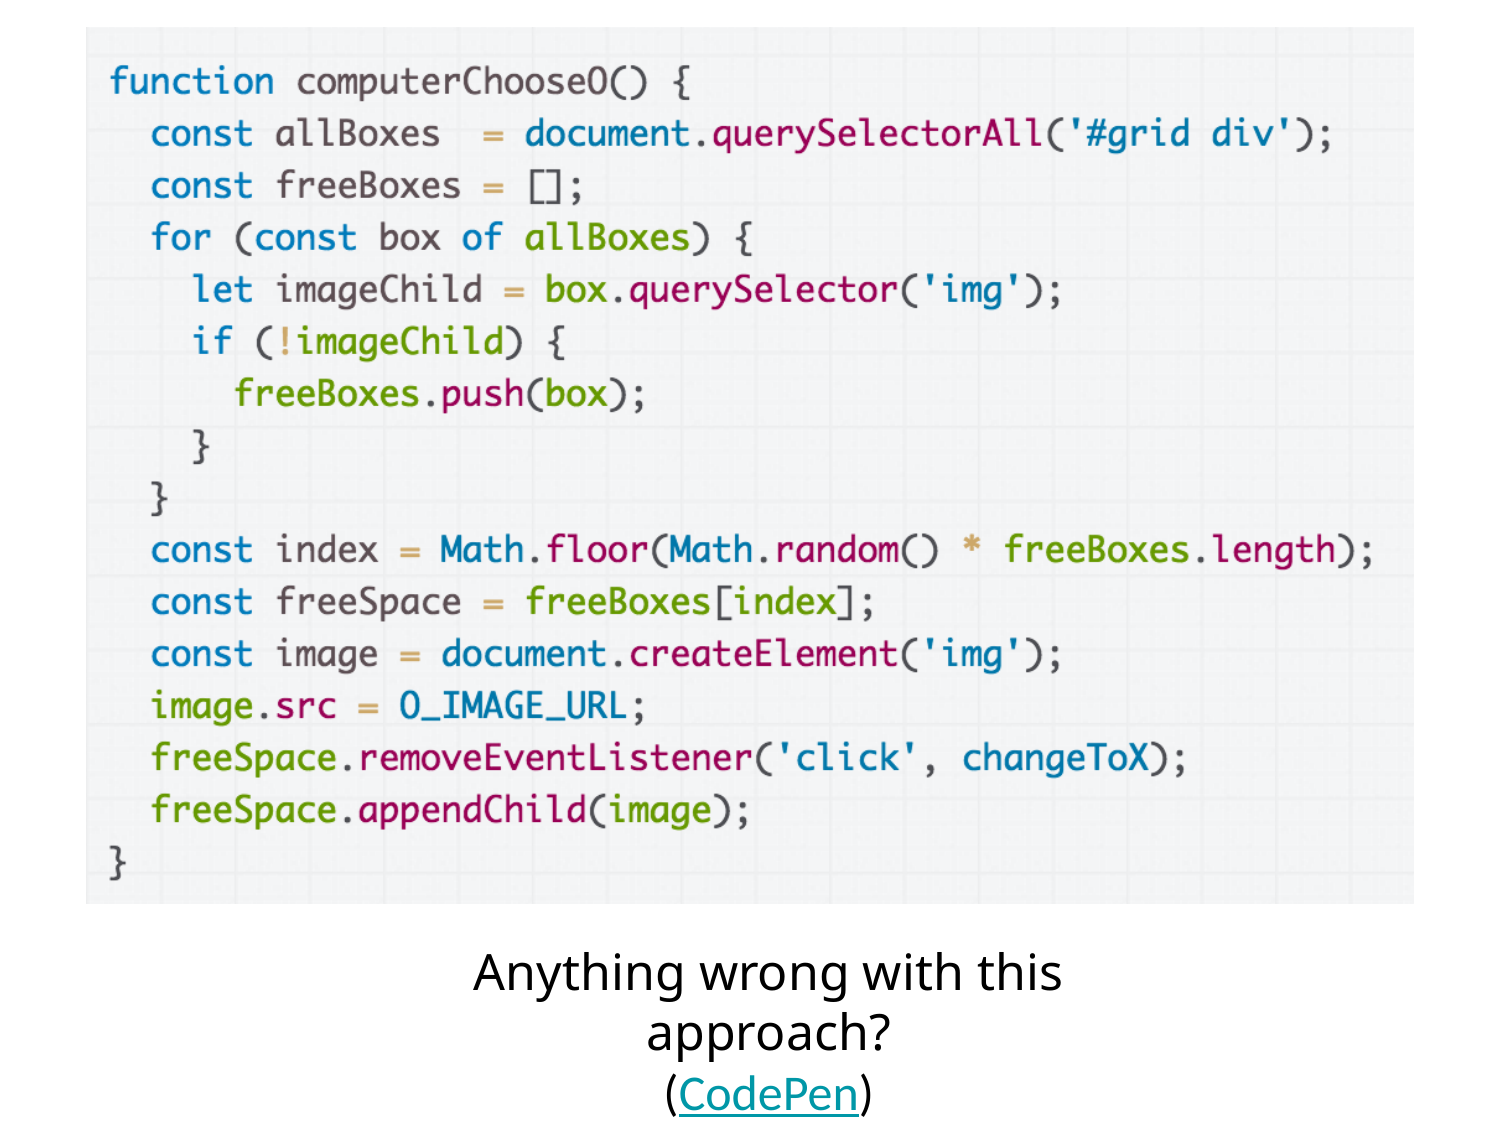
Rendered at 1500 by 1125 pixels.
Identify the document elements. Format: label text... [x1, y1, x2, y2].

text_box Anything wrong with this approach? (CodePen) [332, 925, 1206, 1063]
picture [86, 27, 1414, 904]
